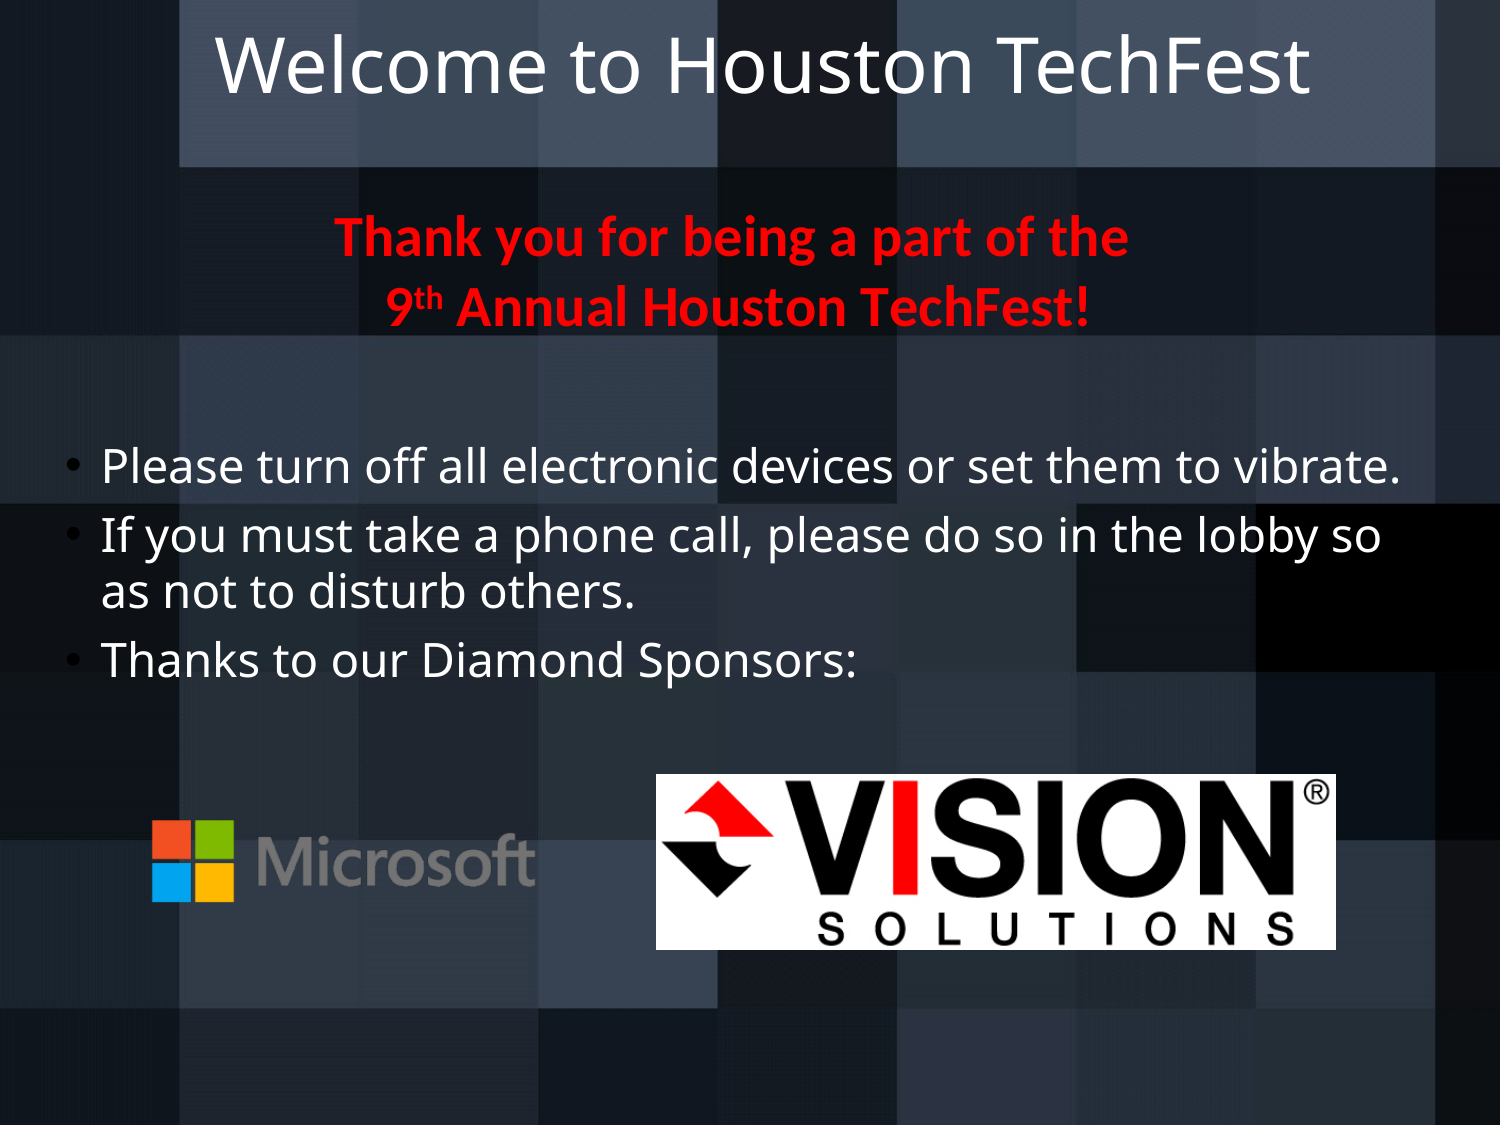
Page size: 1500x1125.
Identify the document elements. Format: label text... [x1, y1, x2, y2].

text_box Thank you for being a part of the 9th Annual Houston TechFest! [52, 190, 1426, 347]
title Welcome to Houston TechFest [0, 0, 1500, 125]
list Please turn off all electronic devices or set them to vibrate. If you must take a phone call, please do so in the lobby so as not to disturb others. Thanks to our Diamond Sponsors: [49, 428, 1425, 741]
picture [0, 125, 1500, 1125]
